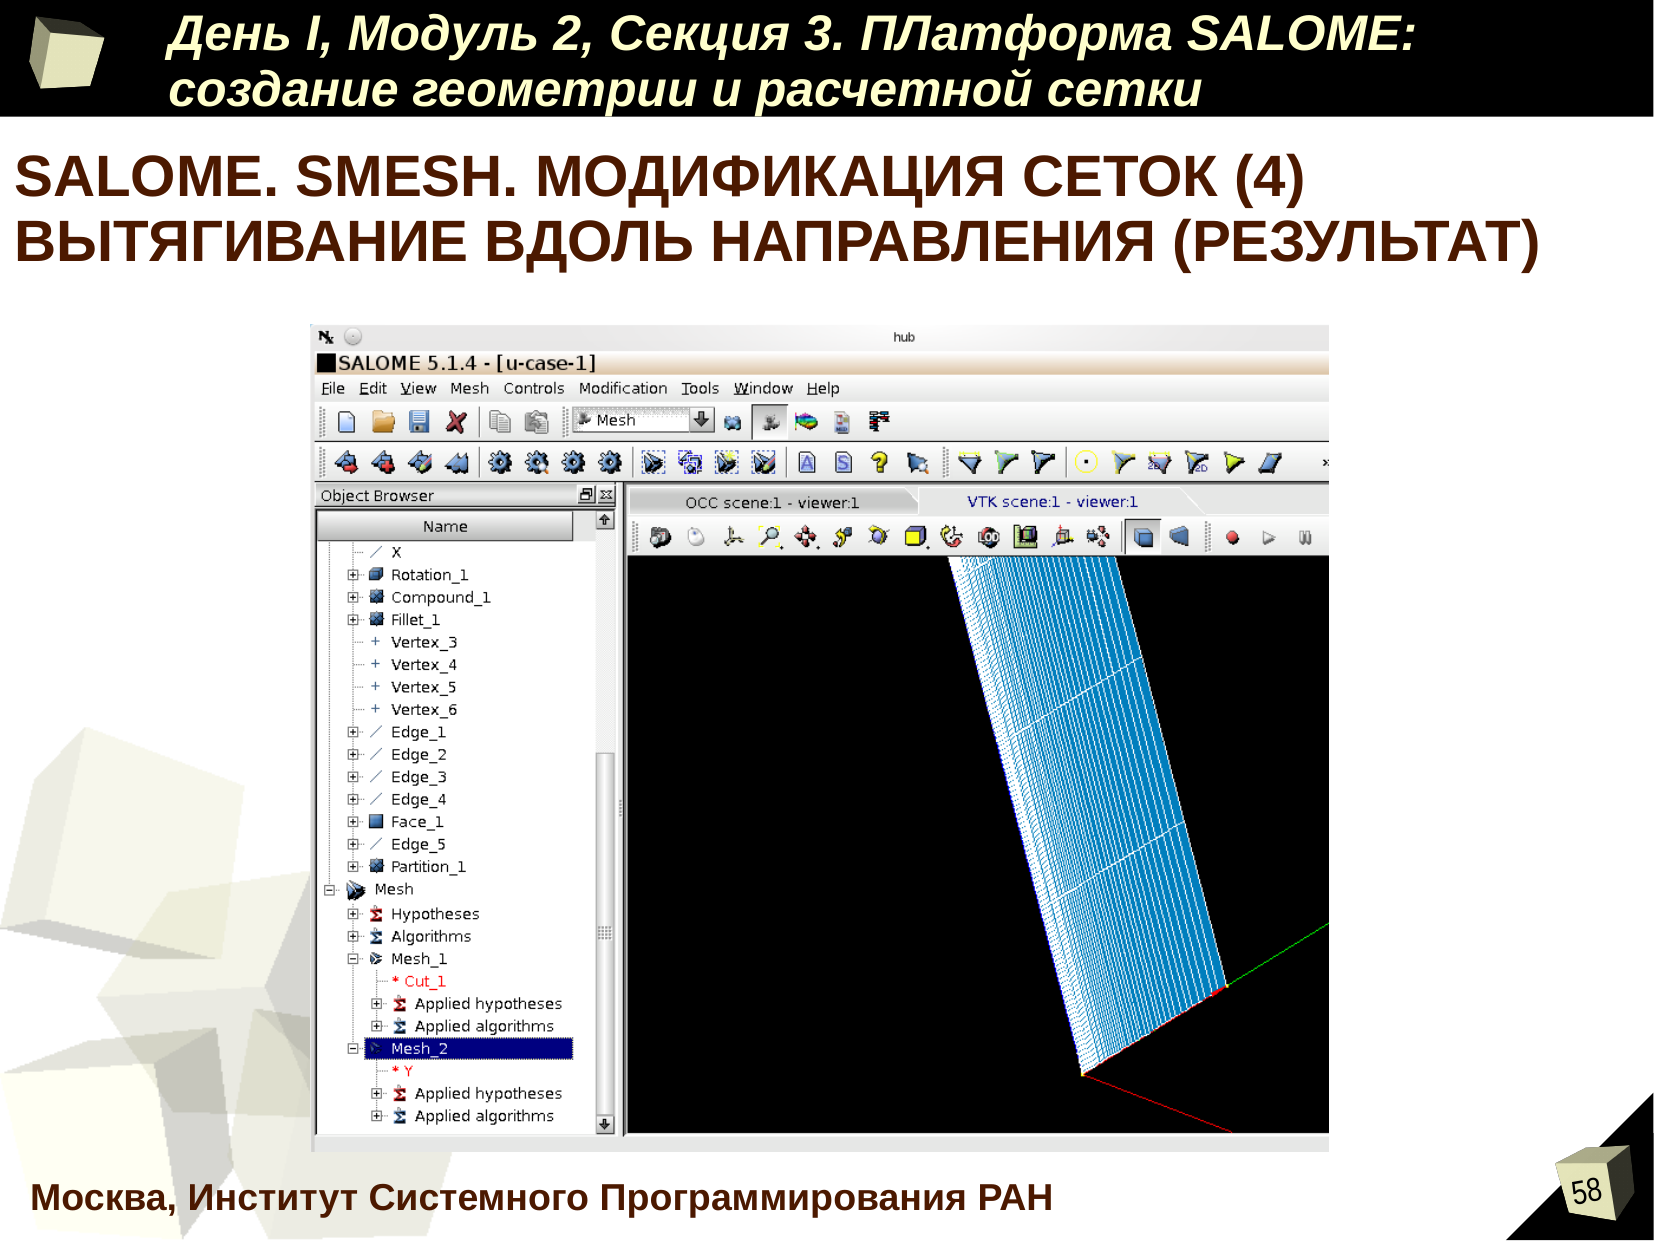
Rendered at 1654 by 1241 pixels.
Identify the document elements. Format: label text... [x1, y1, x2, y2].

picture [0, 324, 1329, 1241]
text_box SALOME. SMESH. МОДИФИКАЦИЯ СЕТОК (4) ВЫТЯГИВАНИЕ ВДОЛЬ НАПРАВЛЕНИЯ (РЕЗУЛЬТАТ) [0, 136, 1654, 282]
picture [464, 1193, 472, 1198]
